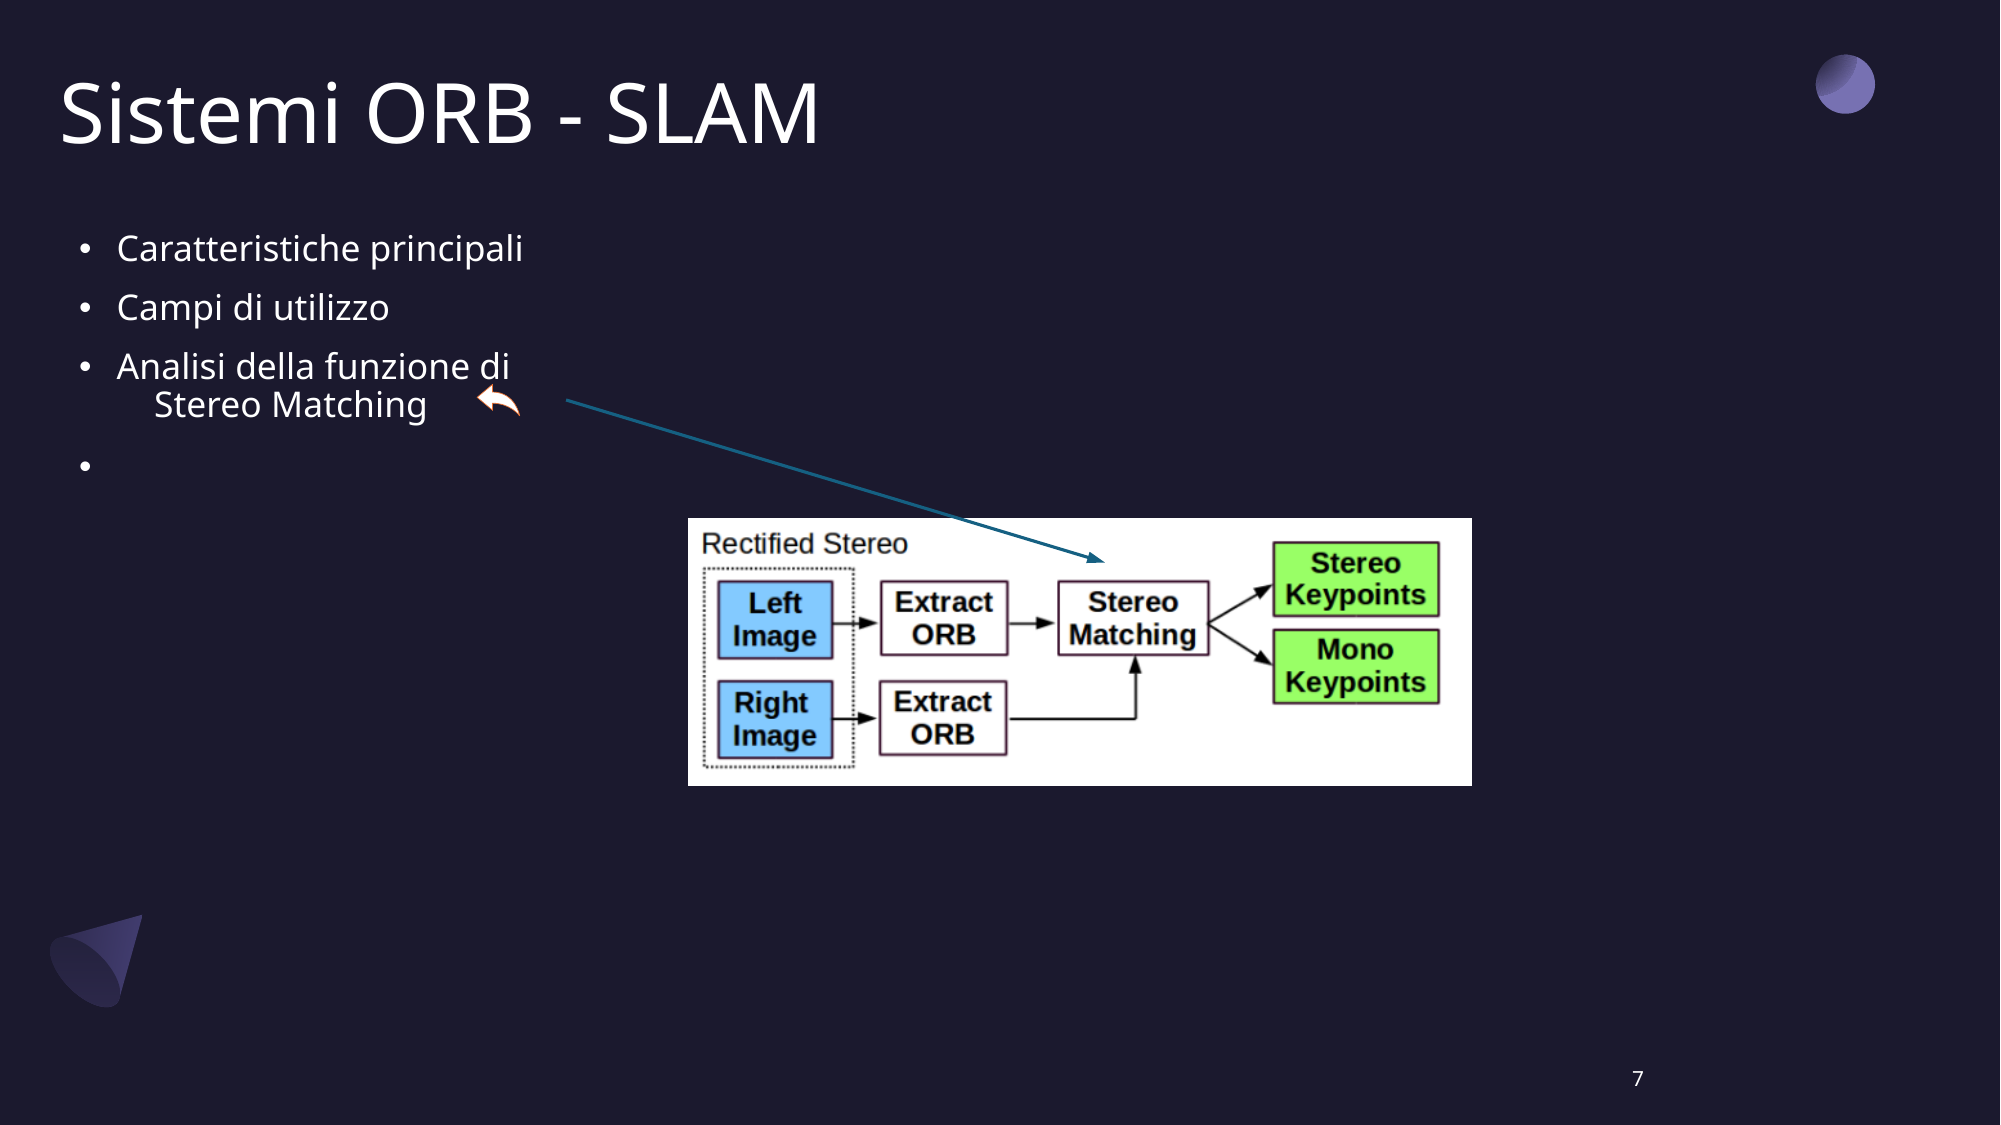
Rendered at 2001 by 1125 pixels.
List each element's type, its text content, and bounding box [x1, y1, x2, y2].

title Sistemi ORB - SLAM [59, 60, 833, 174]
picture [472, 374, 525, 426]
picture [688, 518, 1472, 786]
text_box Caratteristiche principali Campi di utilizzo Analisi della funzione di Stereo Matching [79, 230, 544, 479]
text_box [1632, 1067, 1910, 1093]
